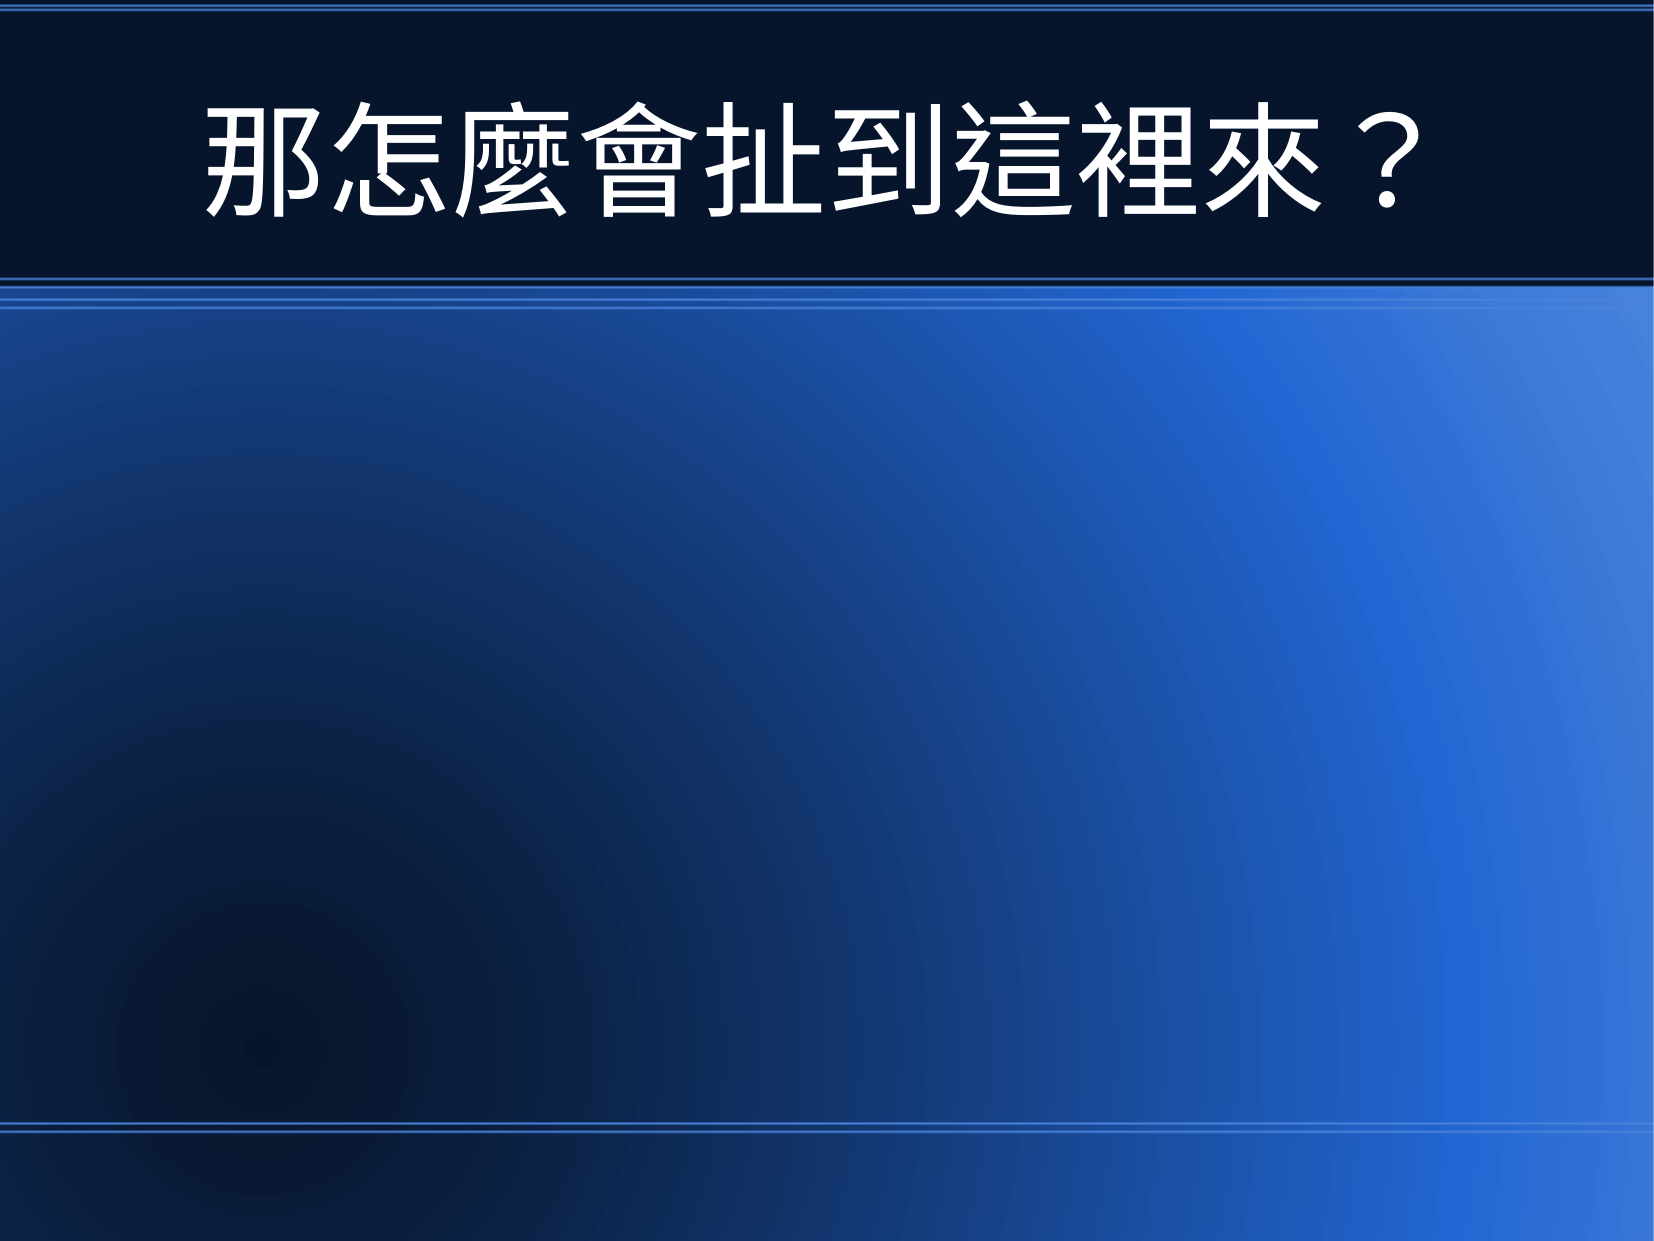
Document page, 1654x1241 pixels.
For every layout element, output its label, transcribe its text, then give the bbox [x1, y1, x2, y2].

title 那怎麼會扯到這裡來？ [82, 49, 1571, 257]
picture [0, 0, 1654, 1241]
